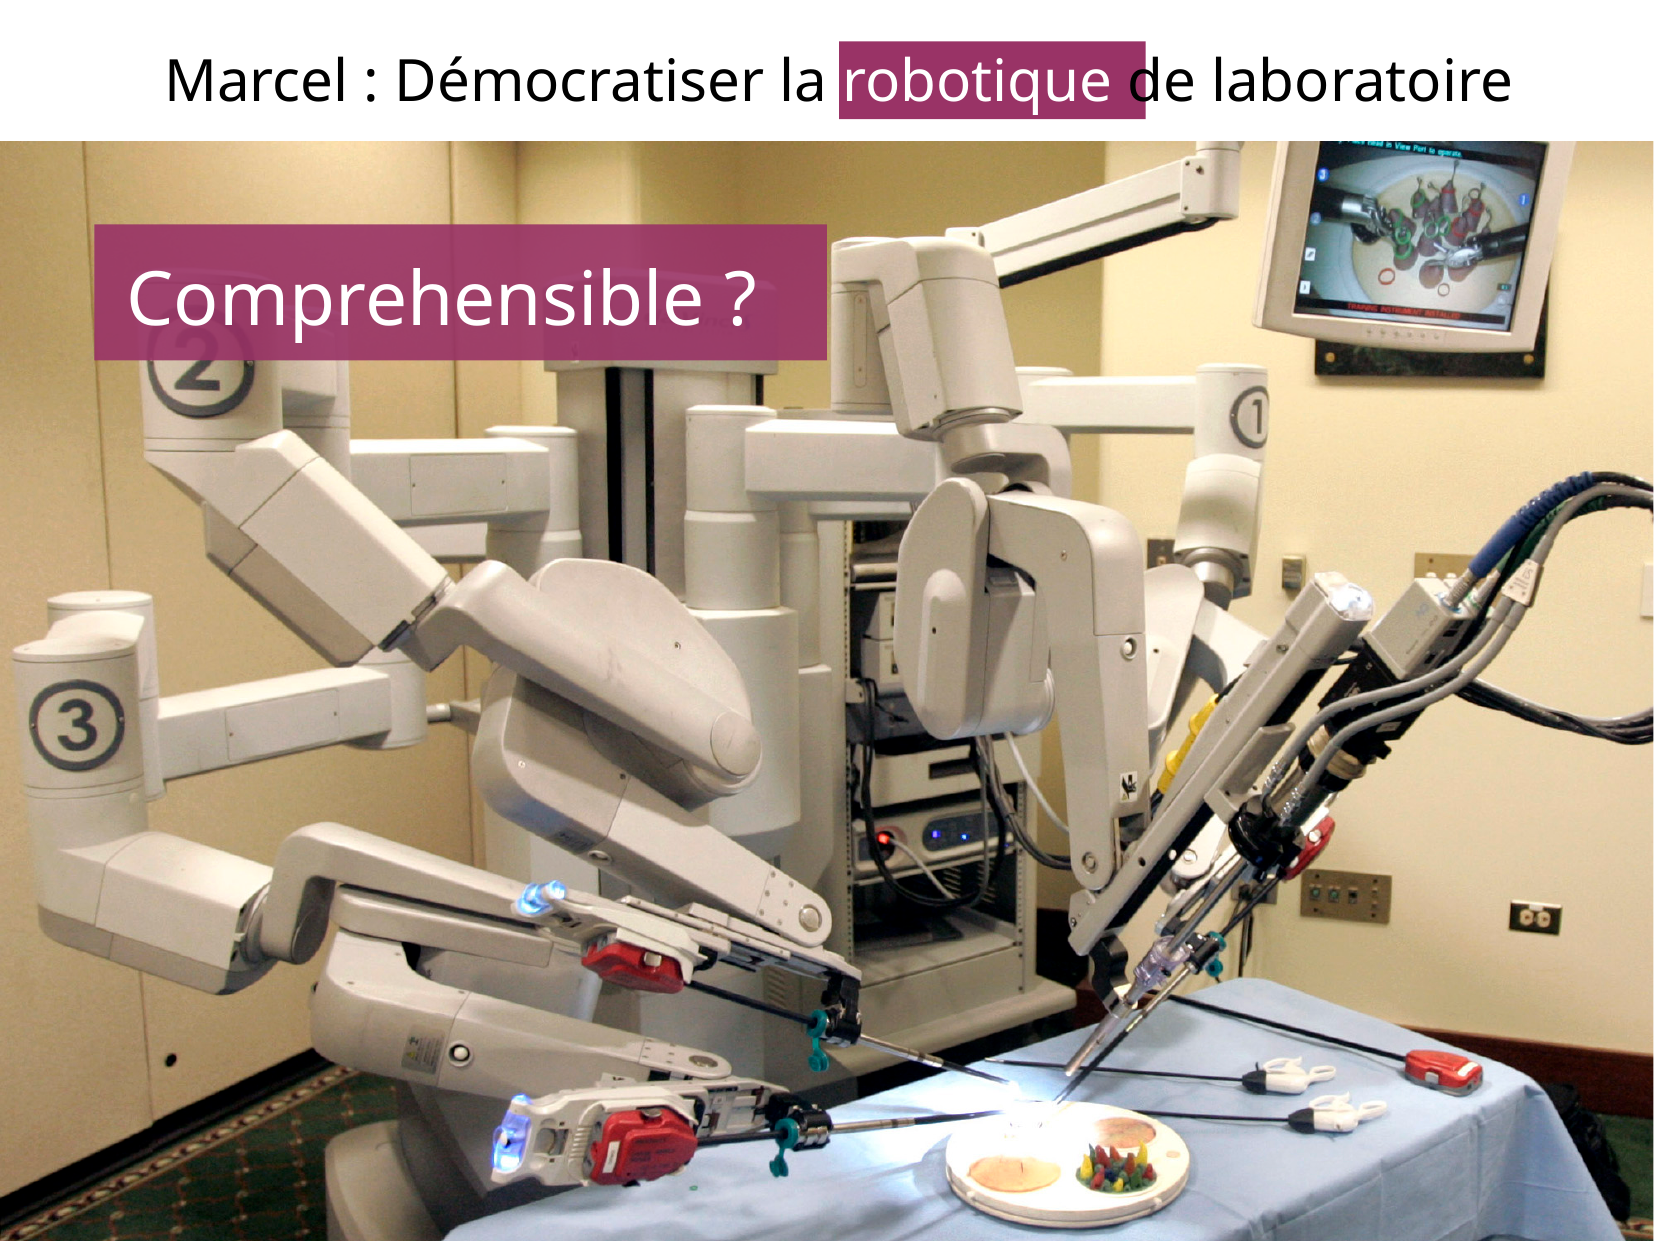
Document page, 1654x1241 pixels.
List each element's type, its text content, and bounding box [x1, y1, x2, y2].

title Marcel : Démocratiser la robotique de laboratoire [94, 1, 1583, 157]
text_box [94, 224, 827, 361]
picture [0, 141, 1654, 1241]
text_box Comprehensible ? [111, 238, 815, 351]
